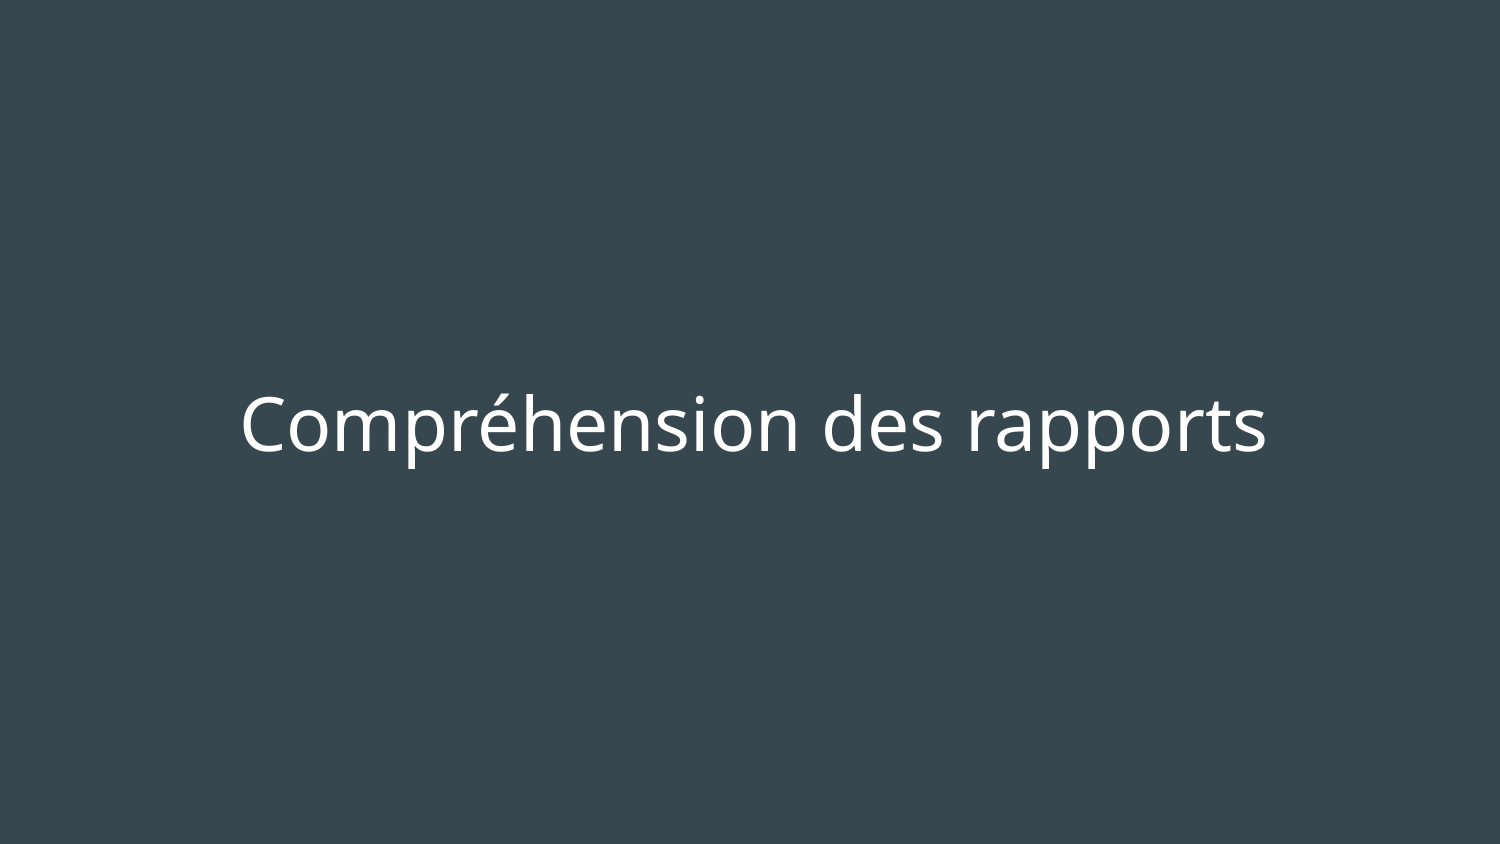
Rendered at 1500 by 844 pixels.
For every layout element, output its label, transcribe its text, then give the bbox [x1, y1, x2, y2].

title Compréhension des rapports [110, 351, 1399, 493]
